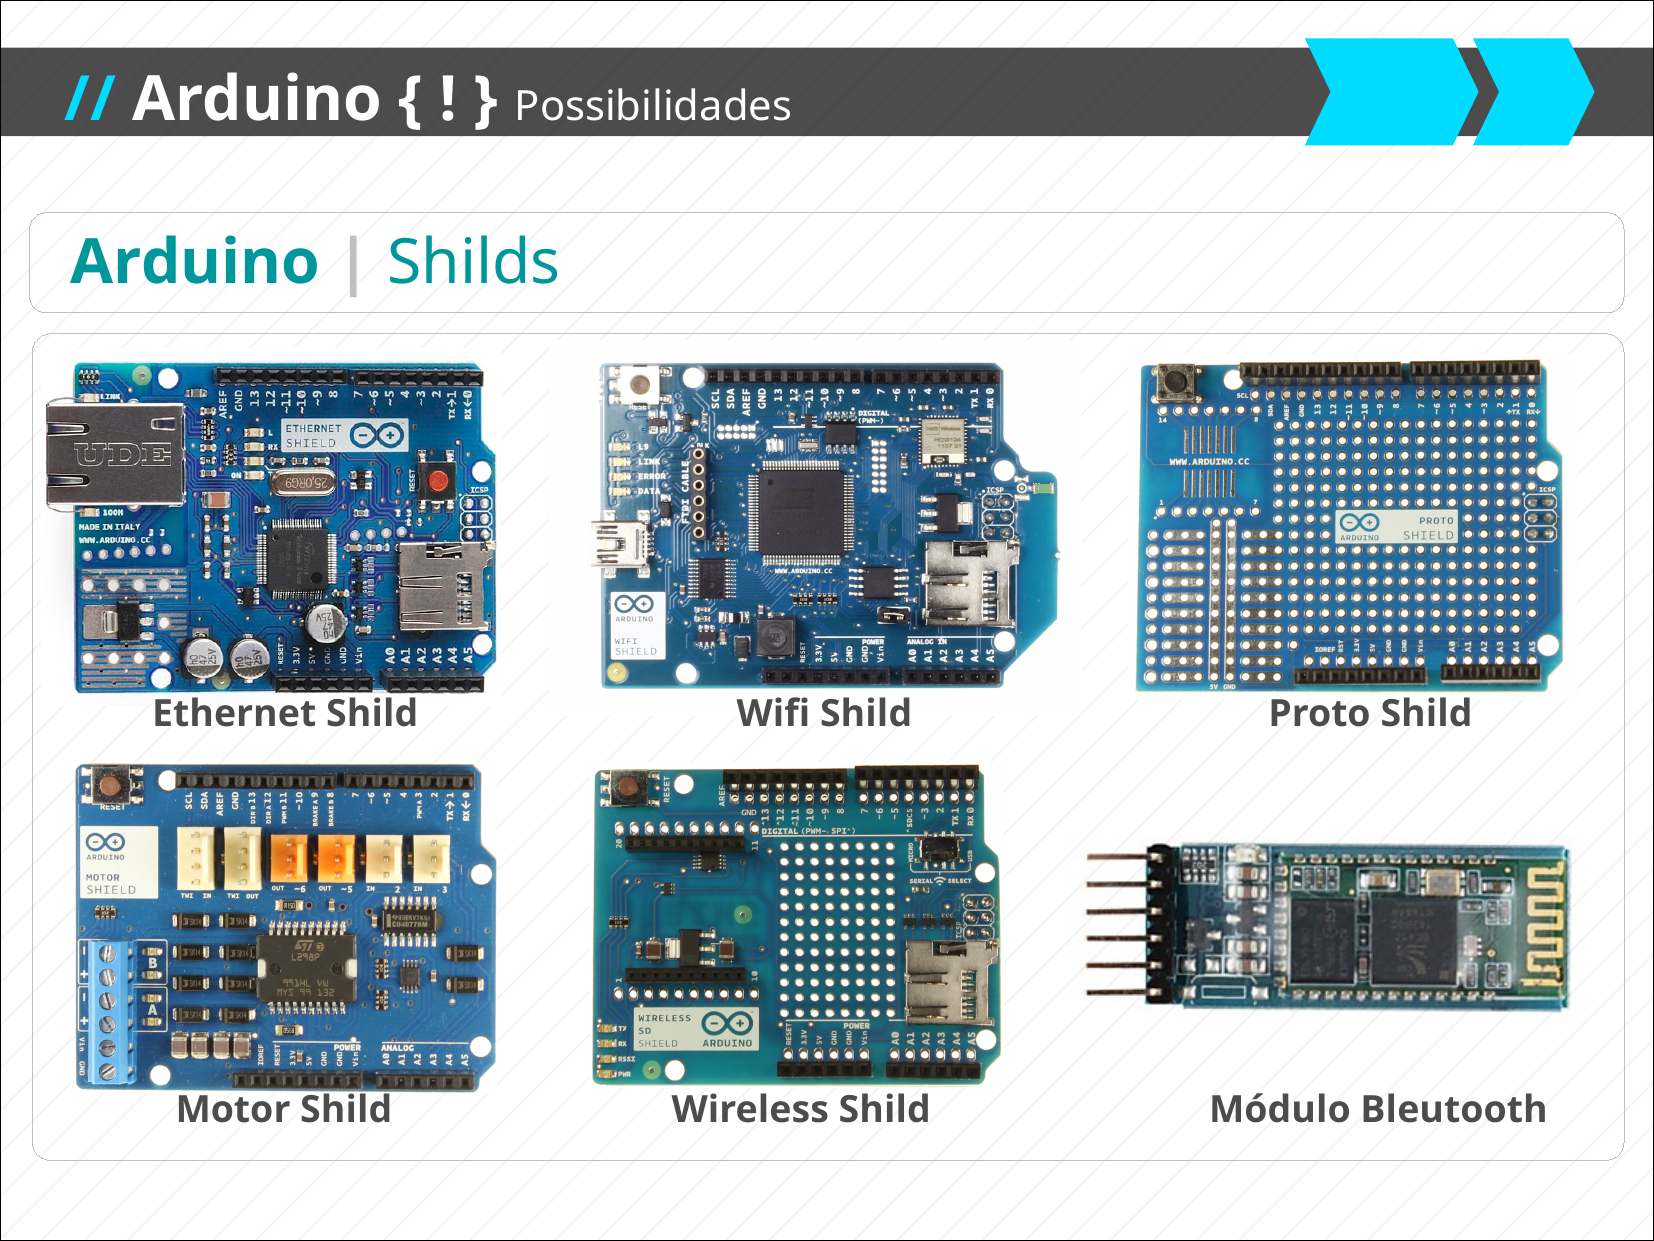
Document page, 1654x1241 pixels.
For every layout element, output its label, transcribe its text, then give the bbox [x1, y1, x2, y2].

text_box Módulo Bleutooth [1194, 1074, 1528, 1148]
picture [549, 340, 1081, 716]
picture [1128, 354, 1577, 700]
text_box // Arduino { ! } Possibilidades [50, 32, 819, 144]
text_box Wireless Shild [656, 1074, 923, 1148]
picture [590, 762, 1004, 1088]
text_box Arduino | Shilds [55, 313, 651, 321]
picture [75, 763, 497, 1093]
text_box Ethernet Shild [137, 679, 400, 752]
text_box Proto Shild [1253, 679, 1470, 752]
text_box Wifi Shild [721, 679, 909, 752]
text_box [0, 0, 1654, 1241]
picture [41, 348, 501, 706]
text_box Motor Shild [160, 1074, 388, 1148]
